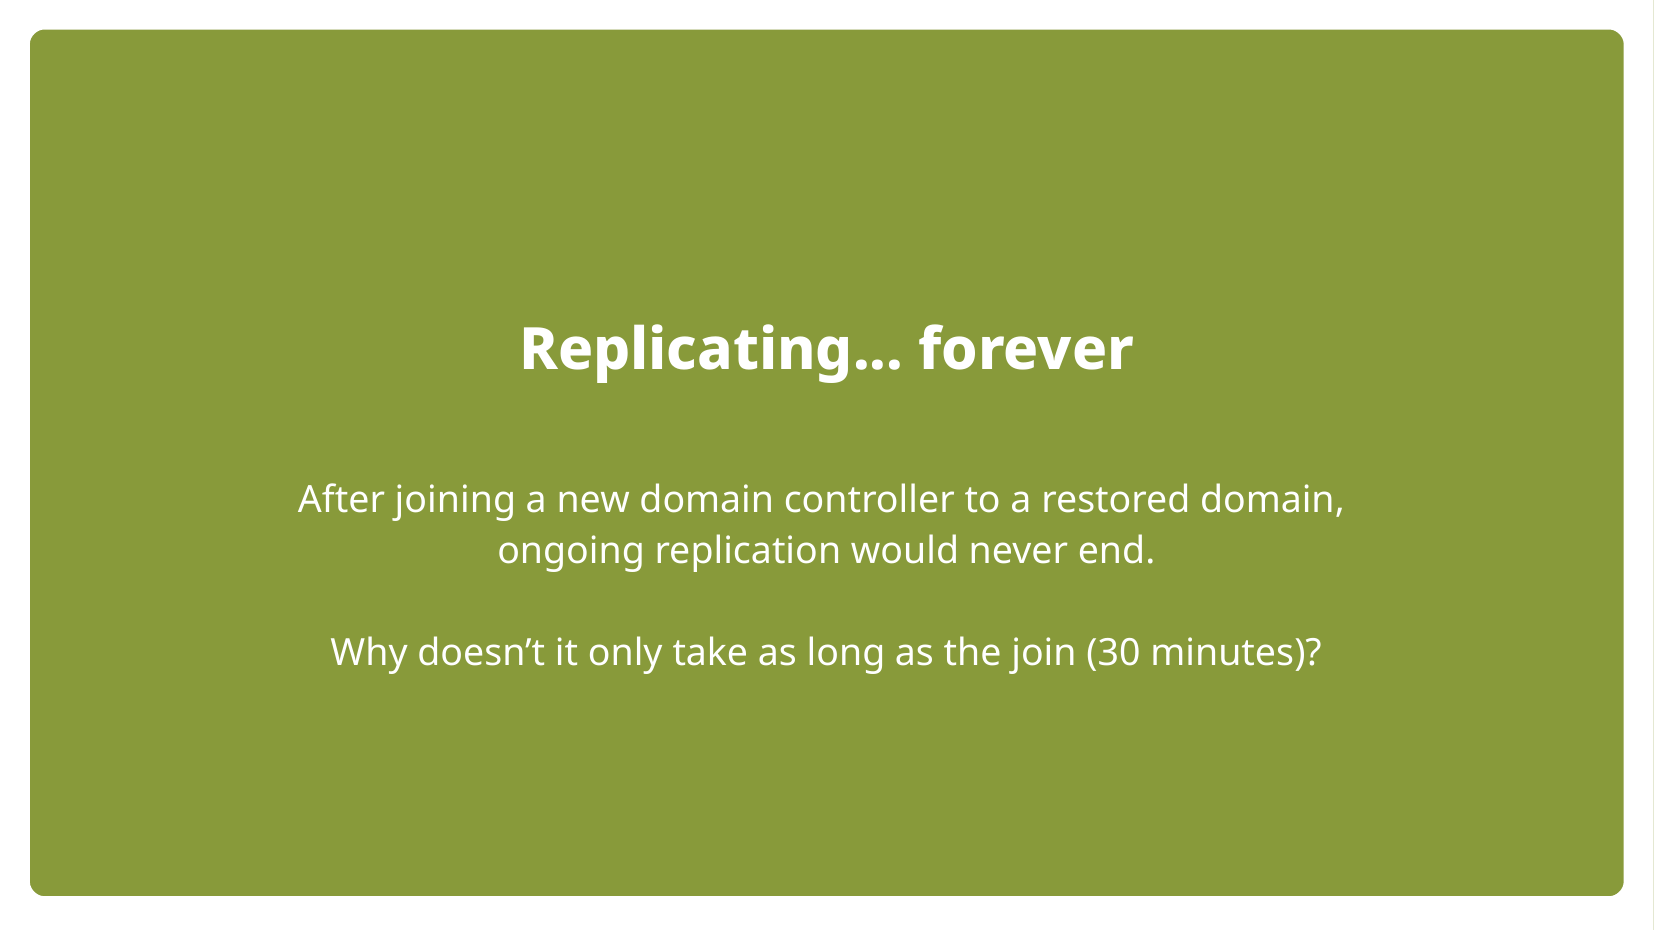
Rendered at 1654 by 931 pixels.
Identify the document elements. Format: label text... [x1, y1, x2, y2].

list After joining a new domain controller to a restored domain, ongoing replication would never end. Why doesn’t it only take as long as the join (30 minutes)? [118, 472, 1536, 709]
title Replicating... forever [118, 236, 1536, 458]
